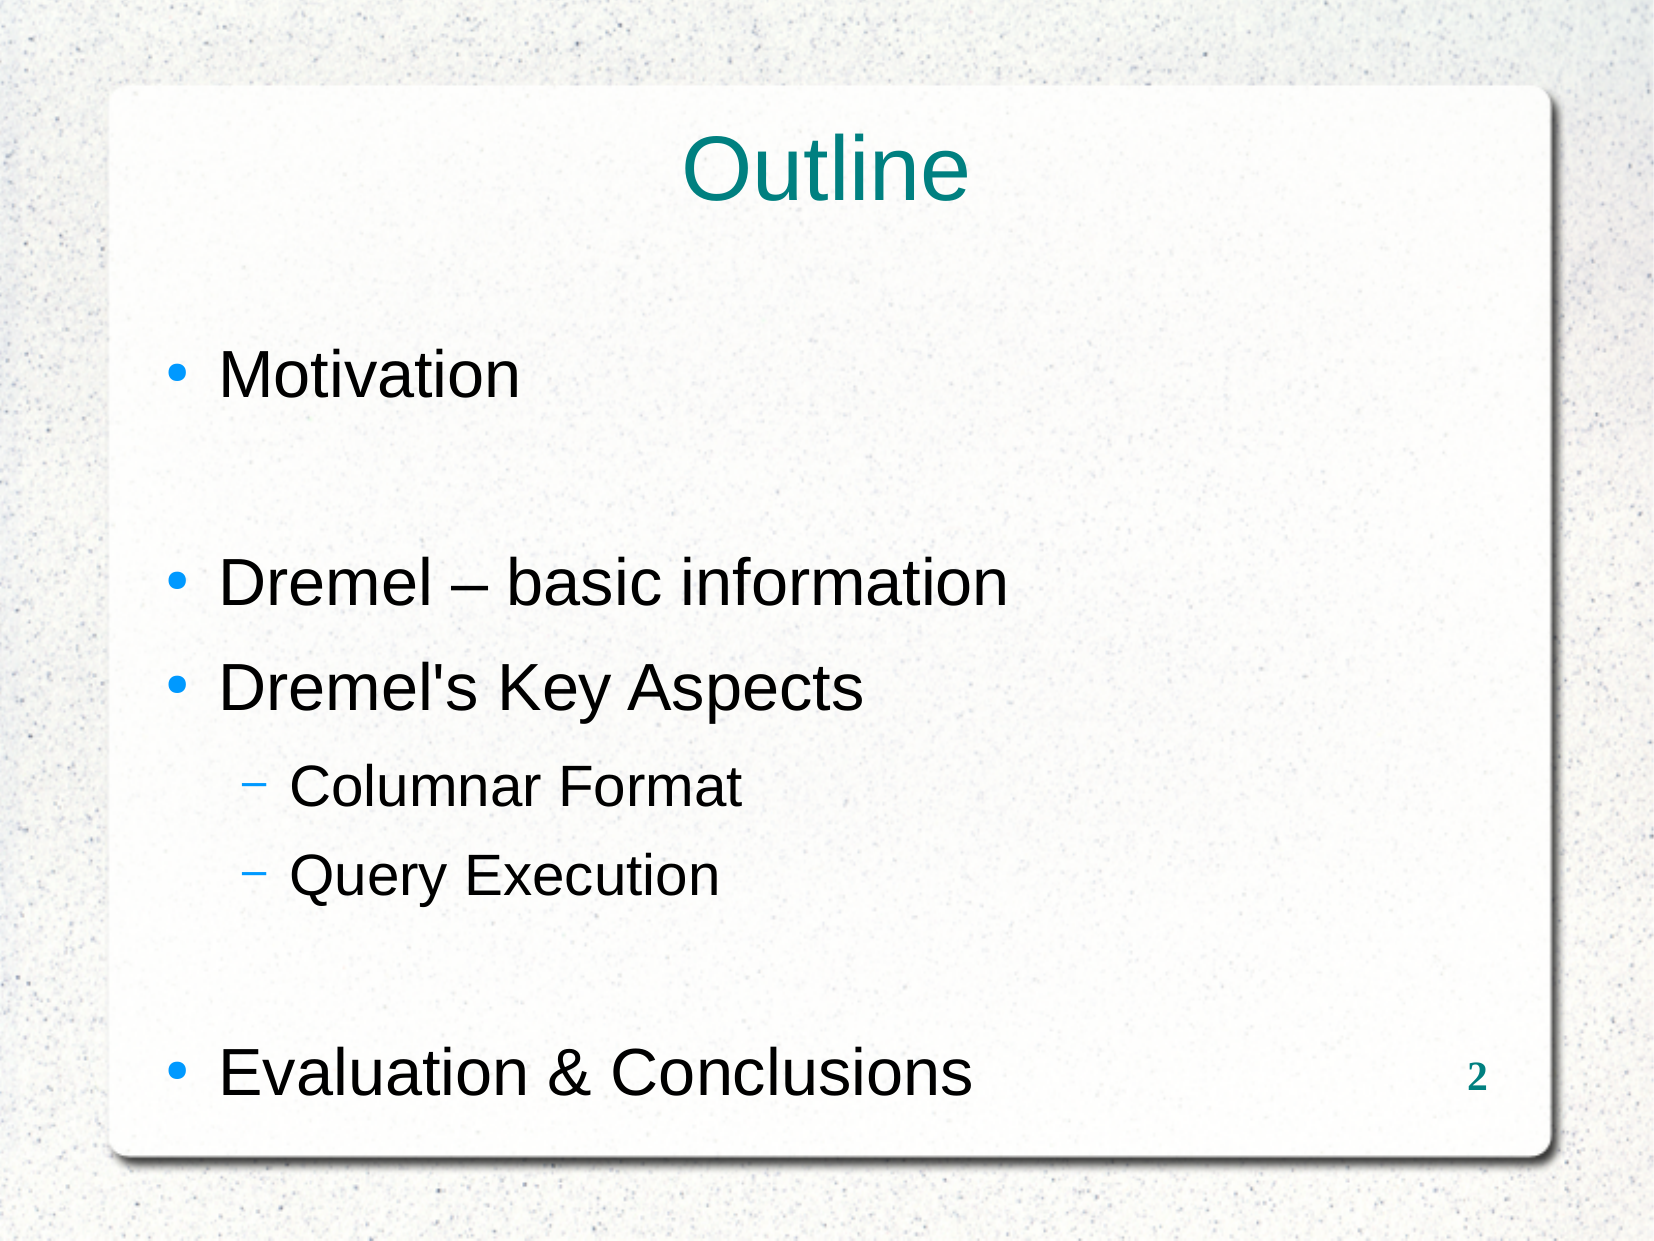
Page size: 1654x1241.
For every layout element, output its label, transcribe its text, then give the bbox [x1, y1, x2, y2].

list Motivation Dremel – basic information Dremel's Key Aspects Columnar Format Query Execution Evaluation & Conclusions [147, 336, 1506, 1111]
picture [0, 0, 1654, 1241]
title Outline [118, 96, 1536, 241]
